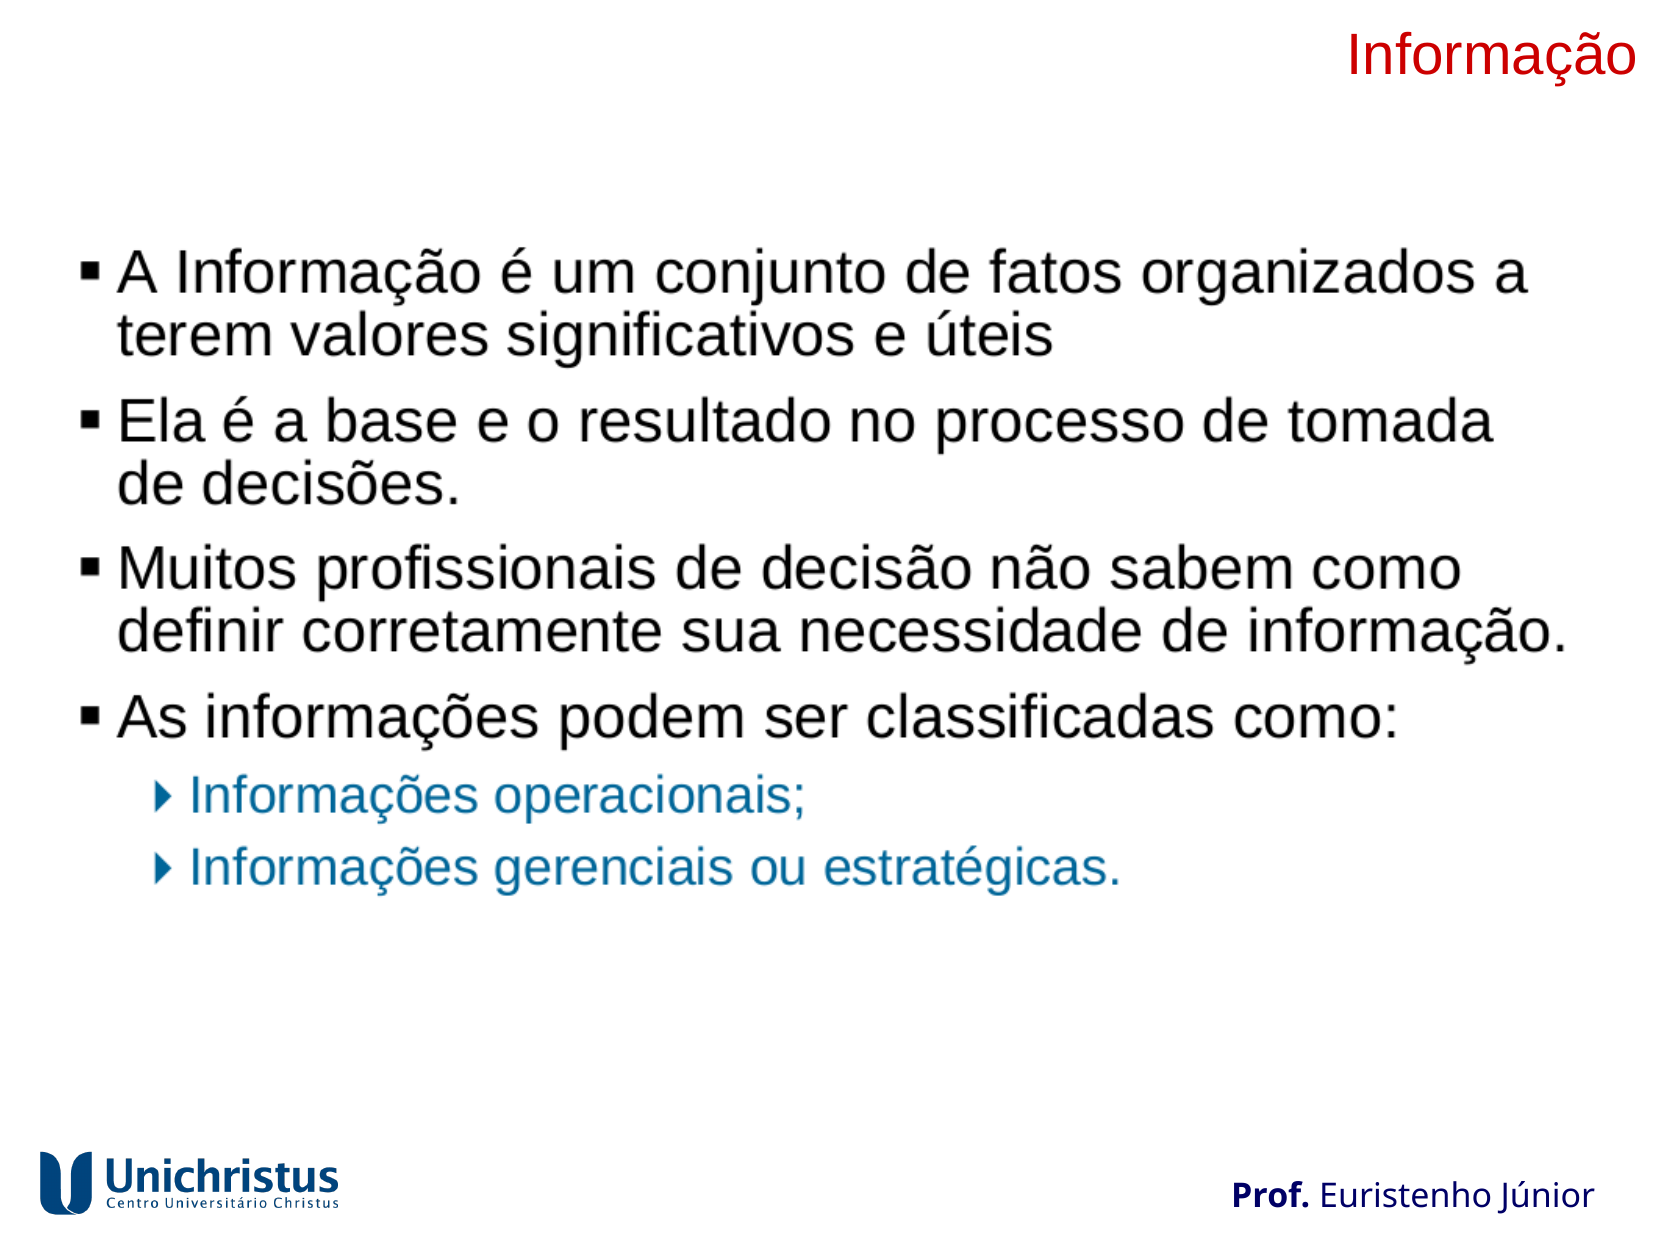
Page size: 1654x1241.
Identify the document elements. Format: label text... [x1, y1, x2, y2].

picture [35, 1148, 343, 1217]
text_box Prof. Euristenho Júnior [1216, 1163, 1654, 1224]
text_box Informação [1331, 14, 1654, 95]
picture [59, 235, 1580, 910]
